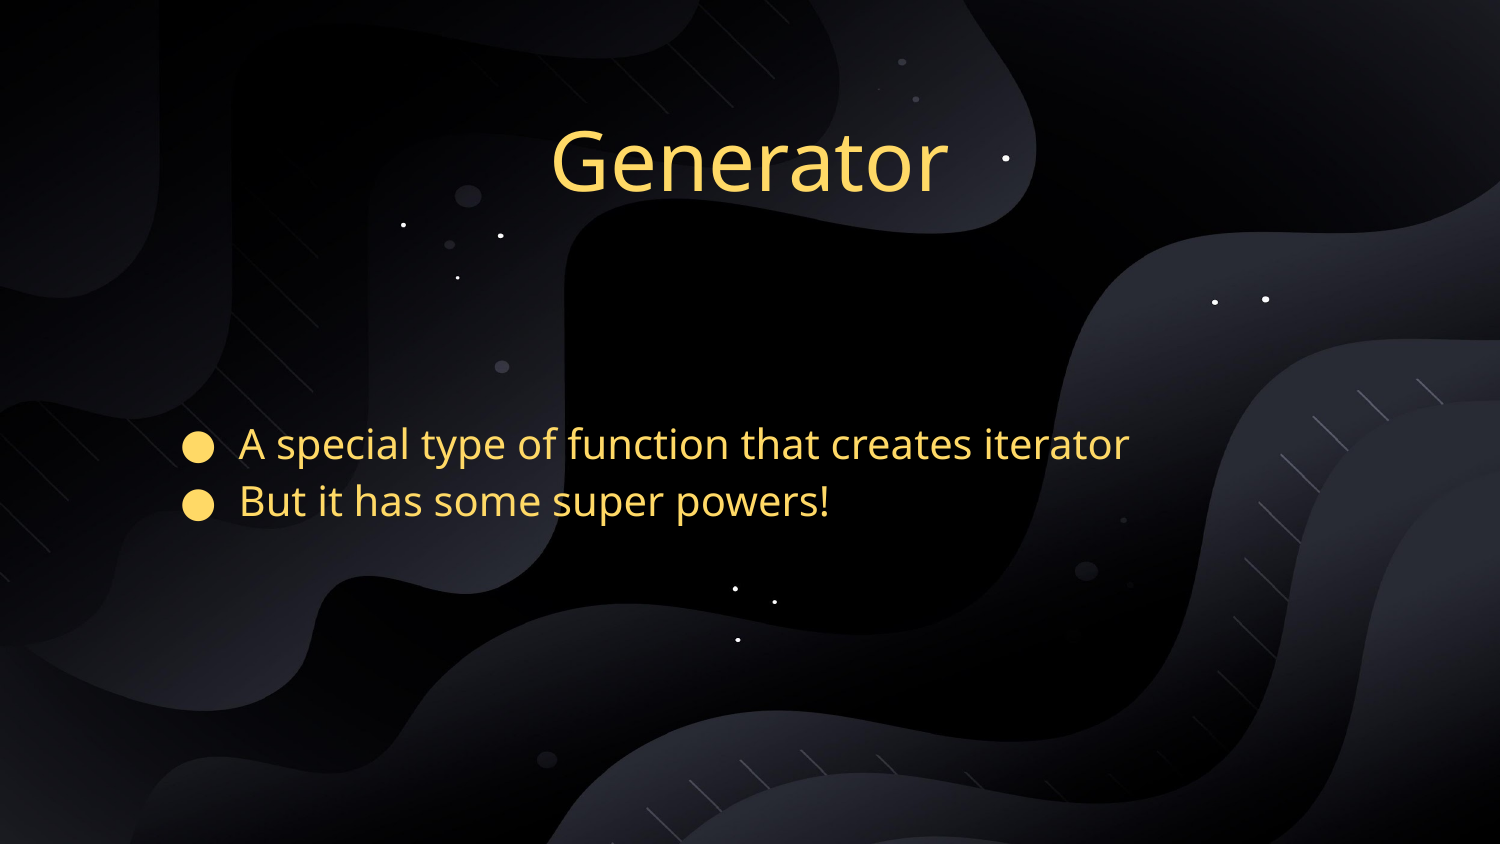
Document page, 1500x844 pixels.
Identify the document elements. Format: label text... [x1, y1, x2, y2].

text_box A special type of function that creates iterator But it has some super powers! [156, 317, 1344, 619]
picture [0, 0, 1500, 844]
title Generator [387, 71, 1113, 245]
